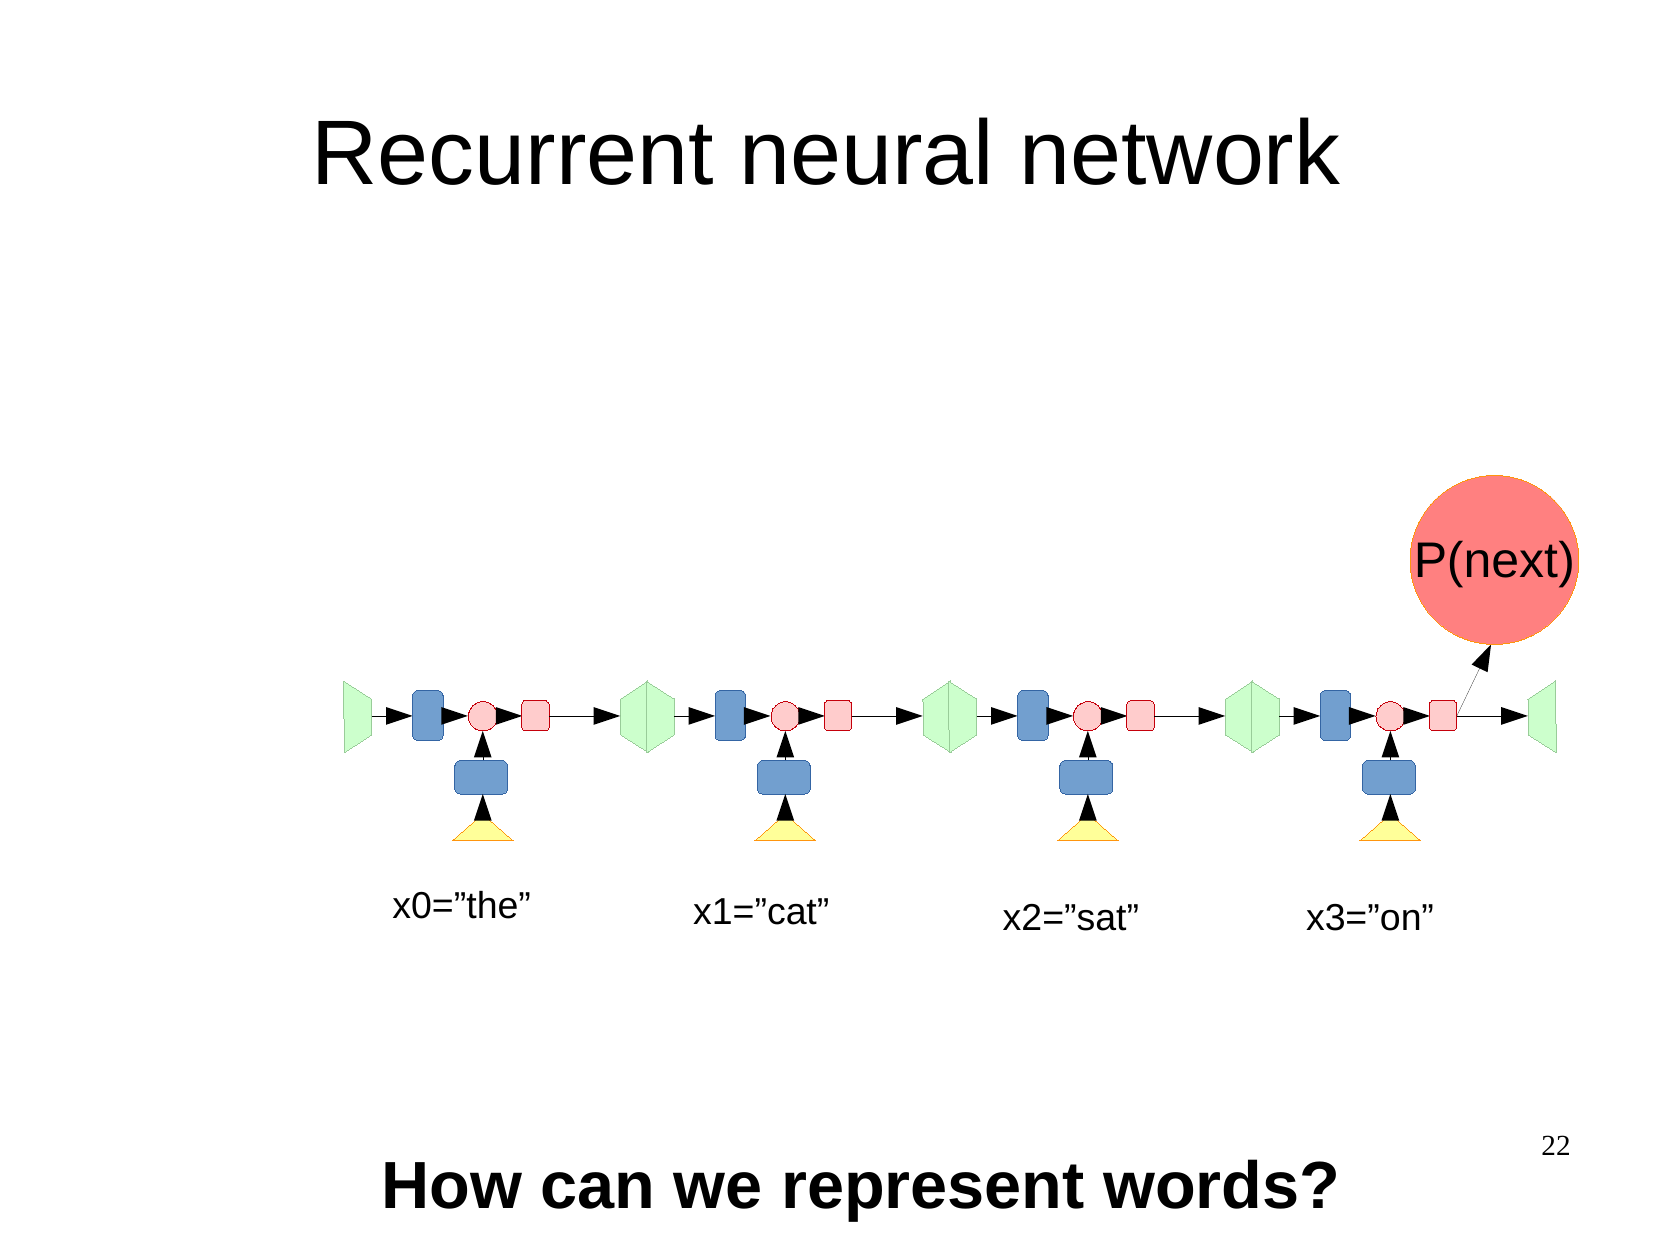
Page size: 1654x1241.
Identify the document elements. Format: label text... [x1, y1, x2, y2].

text_box [757, 760, 811, 795]
text_box How can we represent words? [366, 1141, 1359, 1231]
text_box P(next) [1410, 475, 1579, 645]
text_box x3=”on” [1291, 888, 1466, 946]
text_box [771, 701, 798, 731]
text_box [1362, 760, 1416, 795]
text_box [412, 690, 444, 741]
text_box [620, 680, 675, 753]
text_box [454, 760, 508, 795]
text_box x0=”the” [377, 877, 563, 934]
text_box [1126, 700, 1155, 731]
text_box [1320, 690, 1351, 741]
text_box [1225, 680, 1280, 753]
text_box [1375, 701, 1403, 731]
text_box [452, 821, 514, 841]
text_box [824, 700, 852, 731]
text_box [1073, 701, 1100, 731]
text_box [1527, 680, 1557, 753]
text_box [1057, 821, 1119, 841]
text_box [343, 681, 372, 753]
text_box x1=”cat” [678, 883, 862, 940]
text_box [1059, 760, 1113, 795]
title Recurrent neural network [82, 49, 1571, 257]
text_box [754, 821, 816, 841]
text_box [468, 701, 495, 731]
text_box [715, 690, 746, 741]
text_box [922, 680, 977, 753]
text_box [1359, 821, 1421, 841]
text_box [1017, 690, 1049, 741]
text_box [521, 700, 550, 731]
text_box [1429, 700, 1457, 731]
text_box x2=”sat” [987, 888, 1171, 946]
